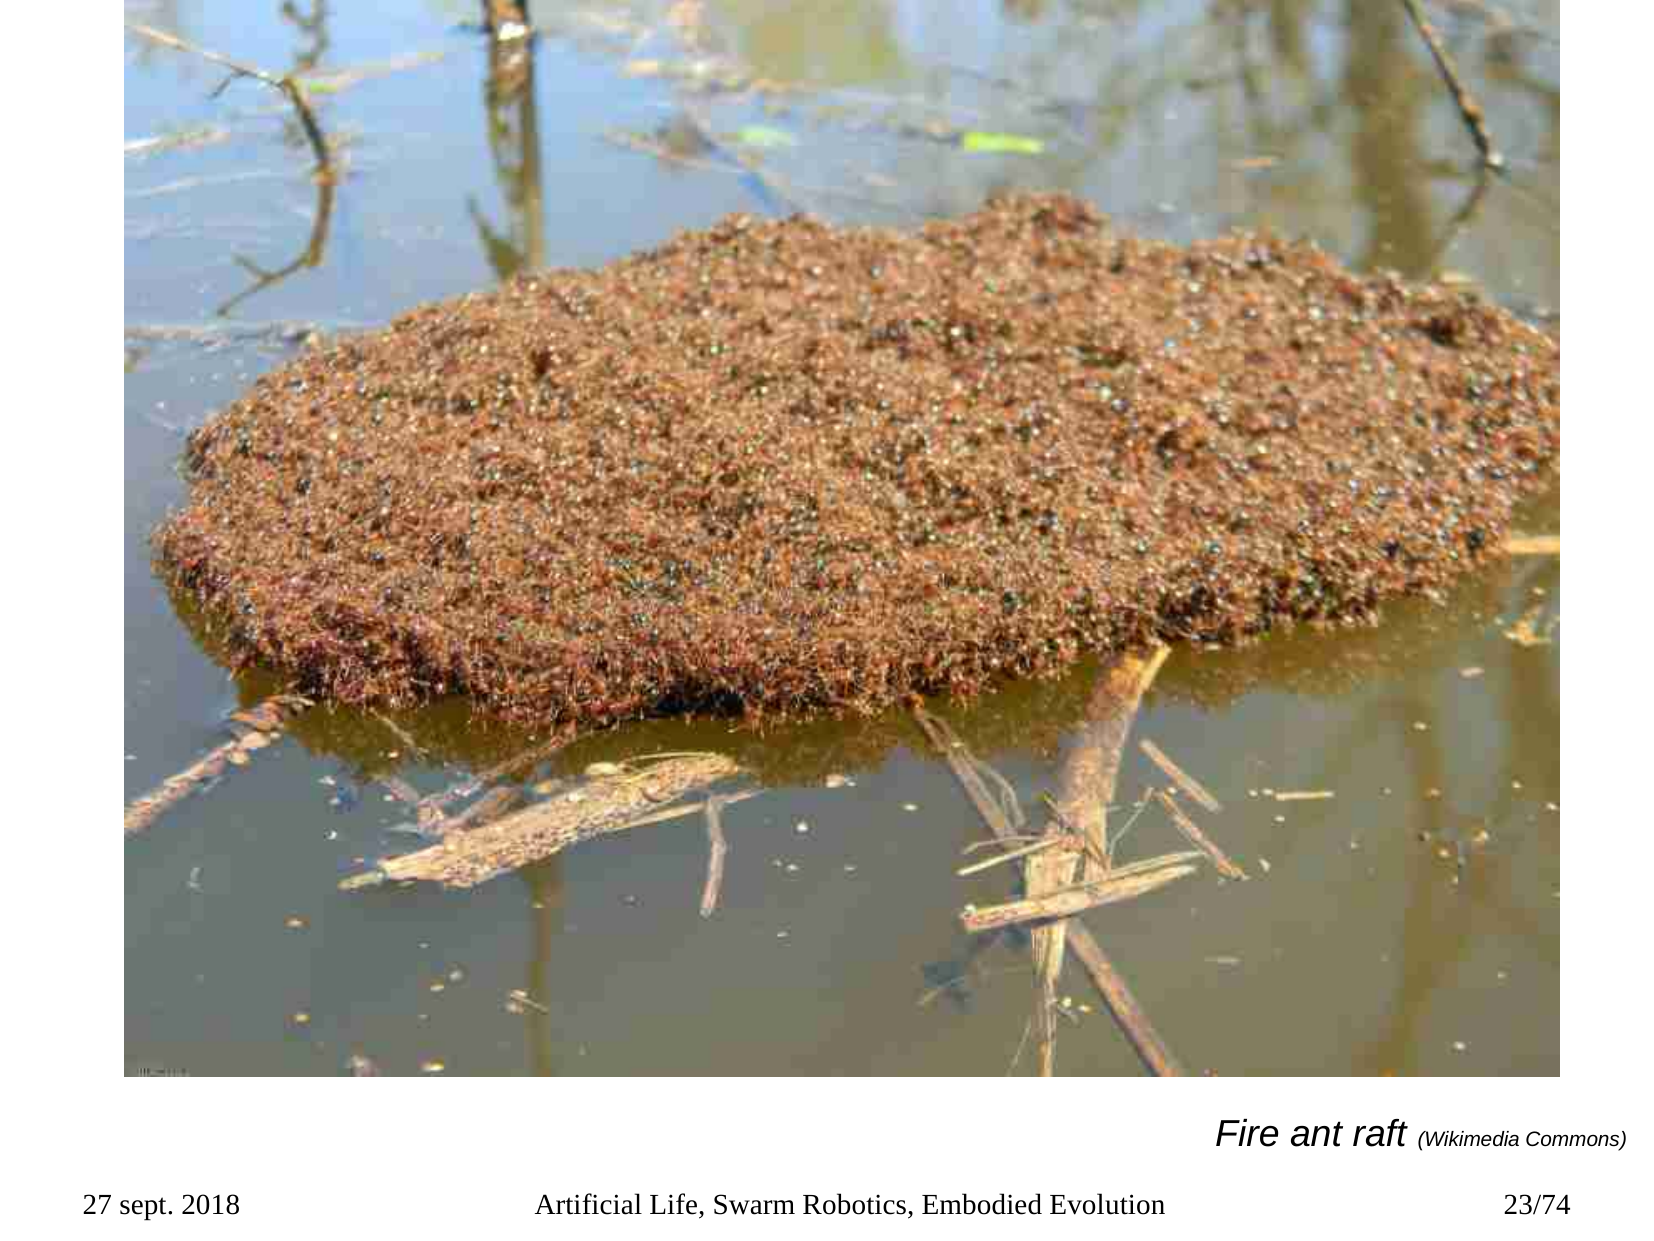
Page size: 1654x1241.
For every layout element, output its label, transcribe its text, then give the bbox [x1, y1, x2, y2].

picture [124, 0, 1560, 1077]
text_box Fire ant raft (Wikimedia Commons) [177, 1105, 1642, 1163]
